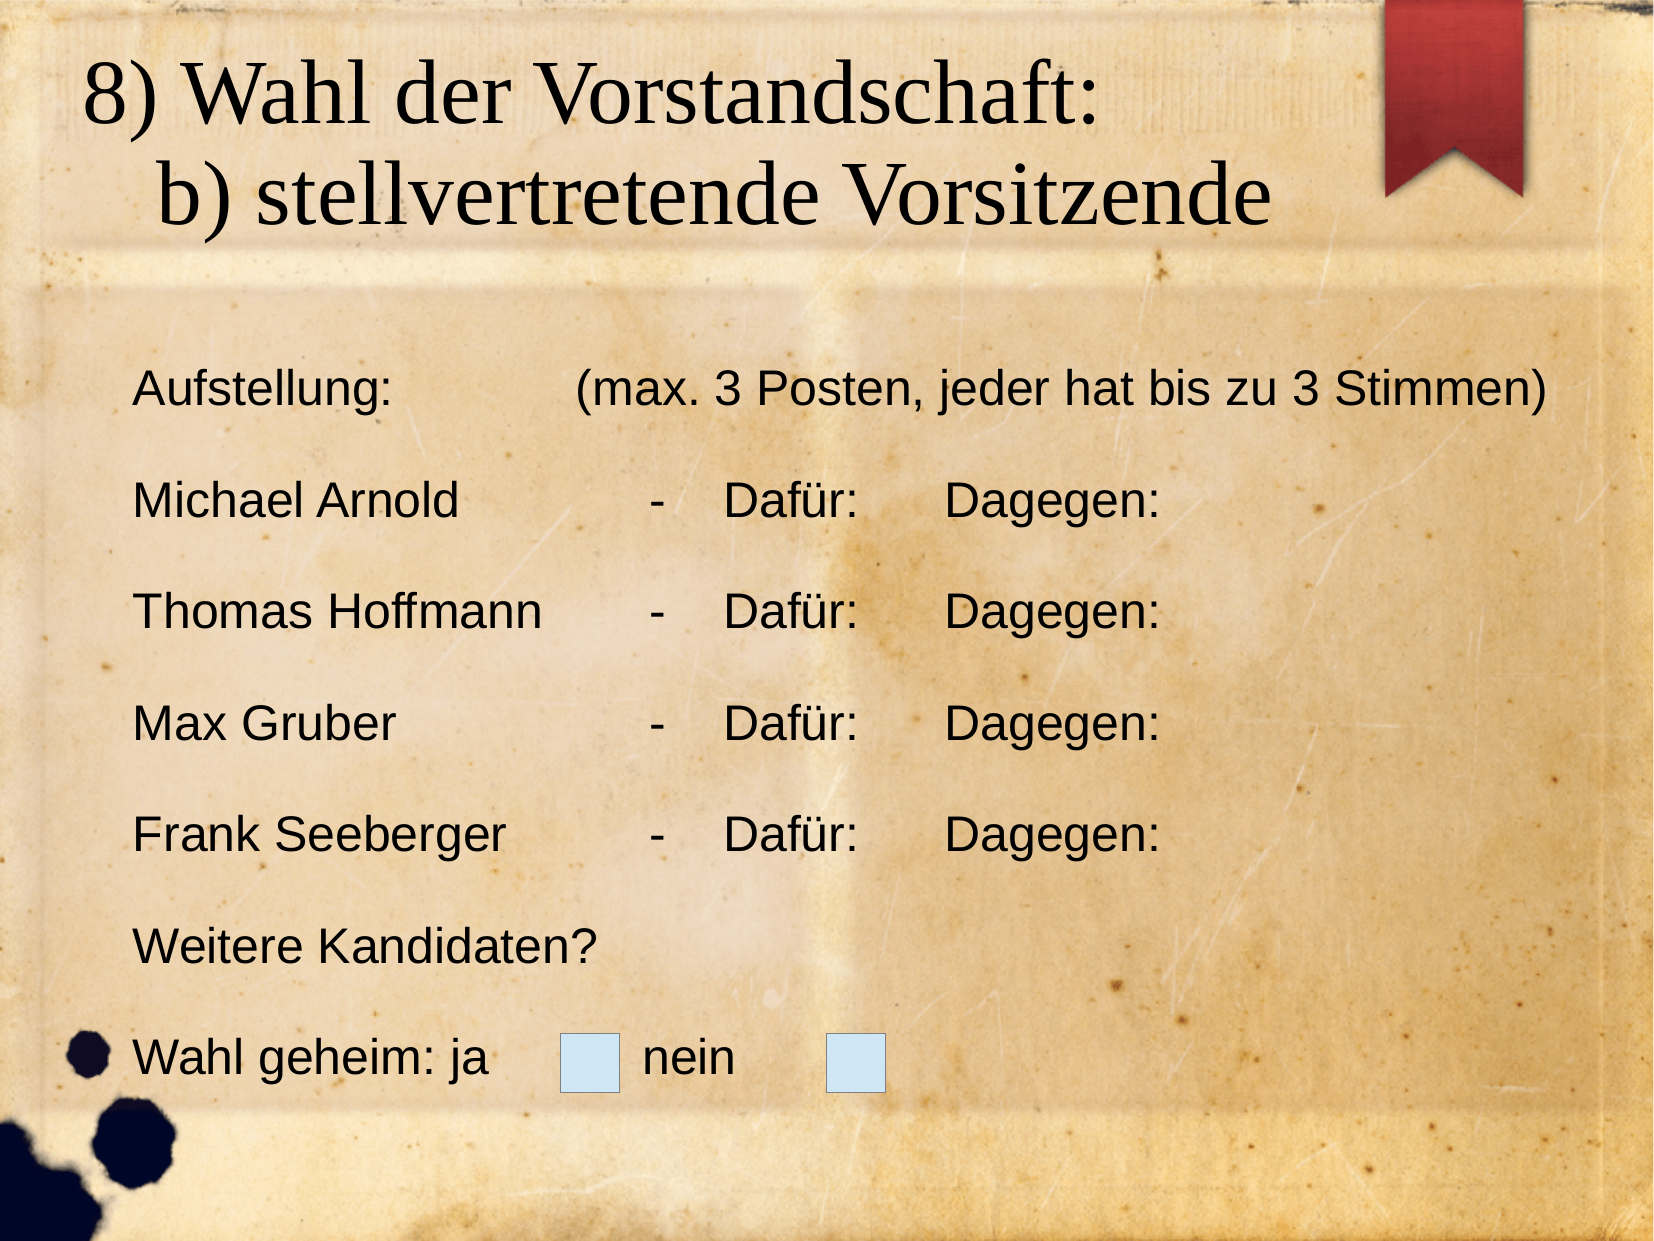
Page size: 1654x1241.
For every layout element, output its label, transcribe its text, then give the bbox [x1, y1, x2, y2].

title 8) Wahl der Vorstandschaft: b) stellvertretende Vorsitzende [82, 41, 1347, 245]
picture [0, 0, 1654, 1241]
text_box [826, 1033, 886, 1093]
text_box Aufstellung: (max. 3 Posten, jeder hat bis zu 3 Stimmen) Michael Arnold - Dafür: Dagegen: Thomas Hoffmann - Dafür: Dagegen: Max Gruber - Dafür: Dagegen: Frank Seeberger - Dafür: Dagegen: Weitere Kandidaten? Wahl geheim: ja nein [118, 352, 1595, 1093]
text_box [560, 1033, 620, 1093]
